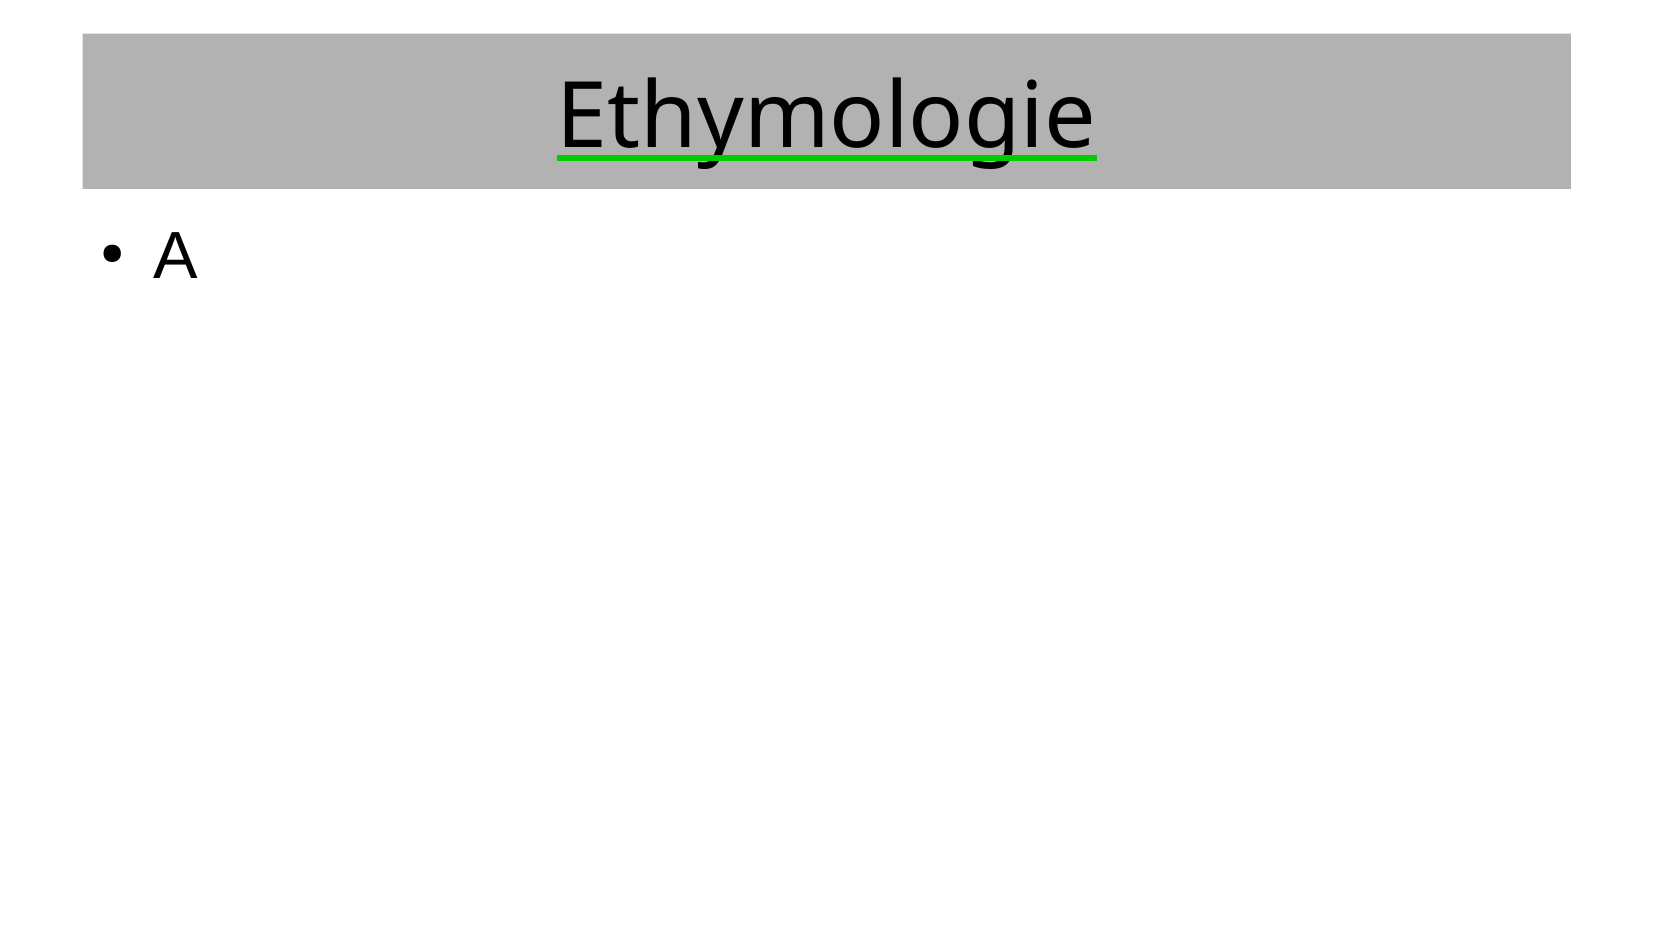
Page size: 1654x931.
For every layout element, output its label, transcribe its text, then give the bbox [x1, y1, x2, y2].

list A [82, 217, 1571, 758]
title Ethymologie [82, 33, 1571, 189]
